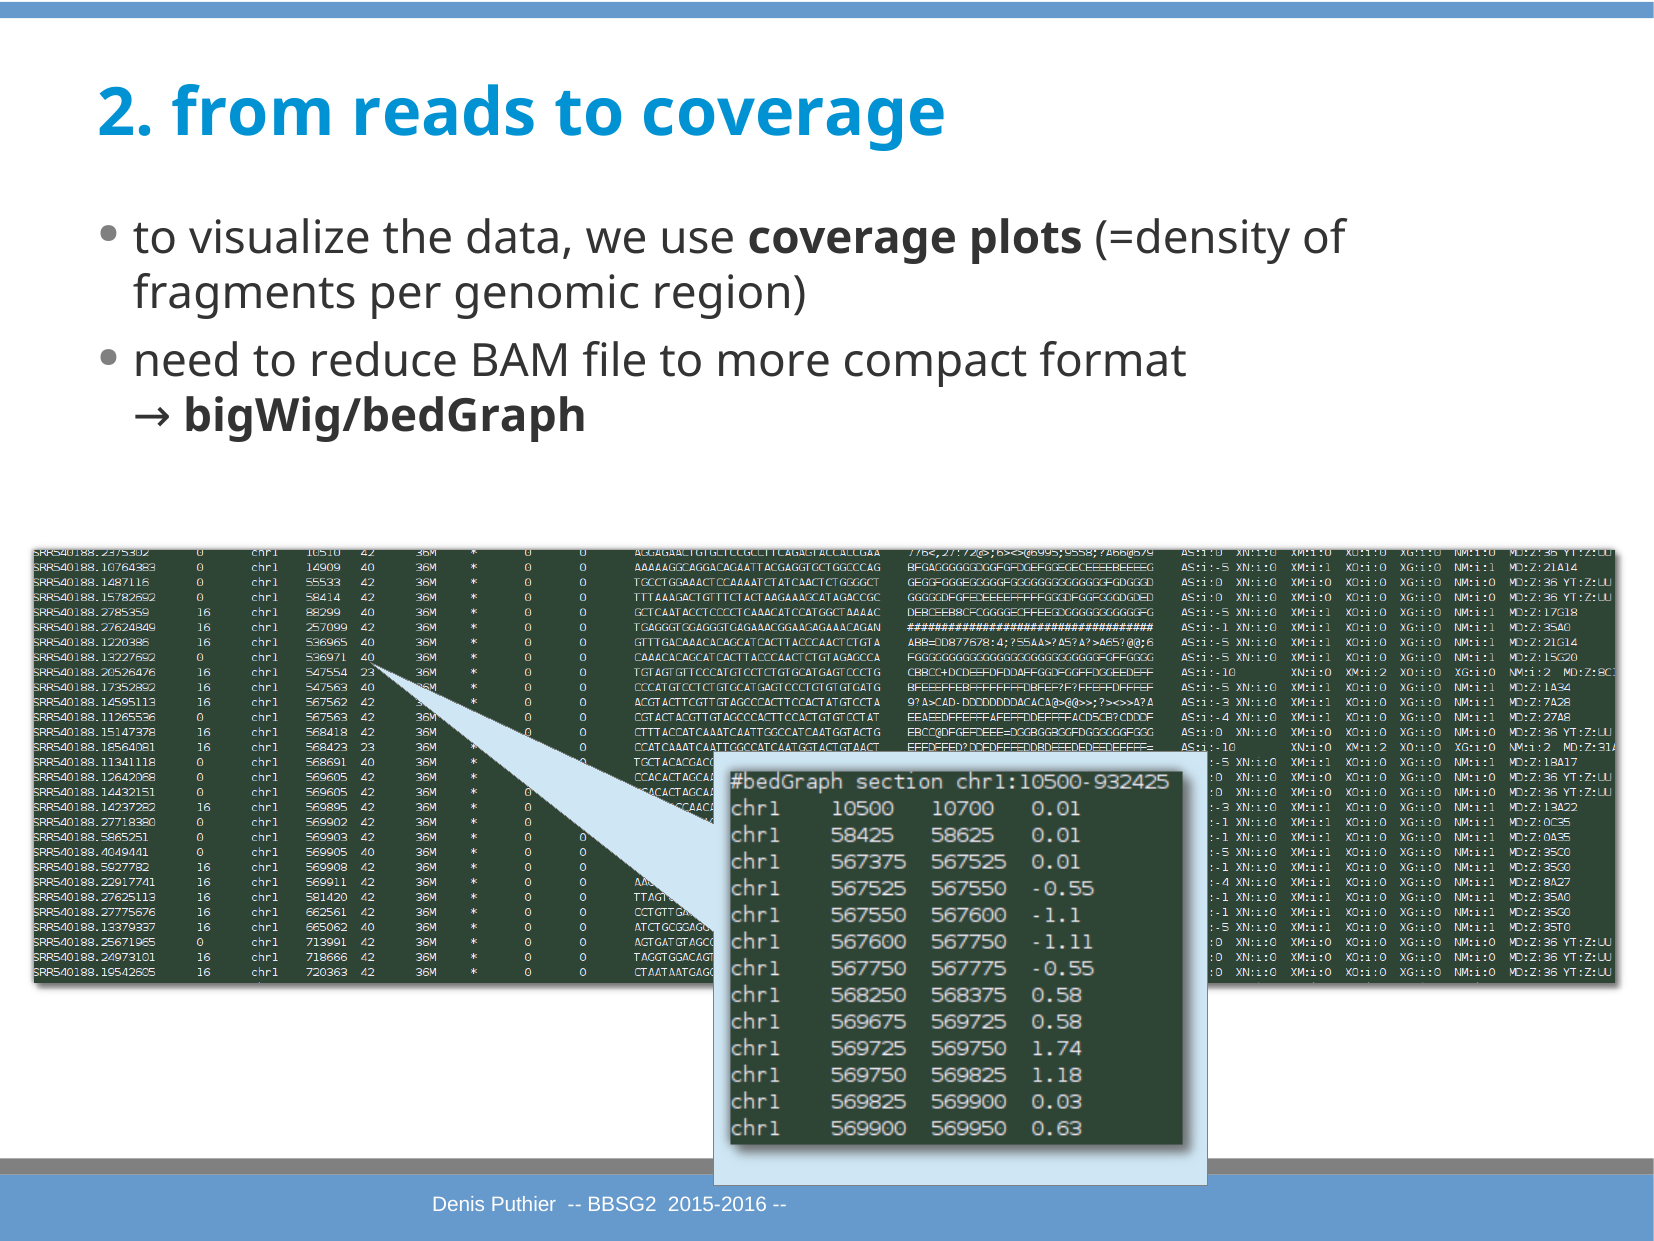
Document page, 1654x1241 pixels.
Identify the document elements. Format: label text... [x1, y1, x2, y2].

picture [25, 541, 1628, 1170]
list to visualize the data, we use coverage plots (=density of fragments per genomic region) need to reduce BAM file to more compact format → bigWig/bedGraph [82, 199, 1571, 541]
title 2. from reads to coverage [82, 61, 1571, 168]
text_box [370, 662, 1208, 1186]
